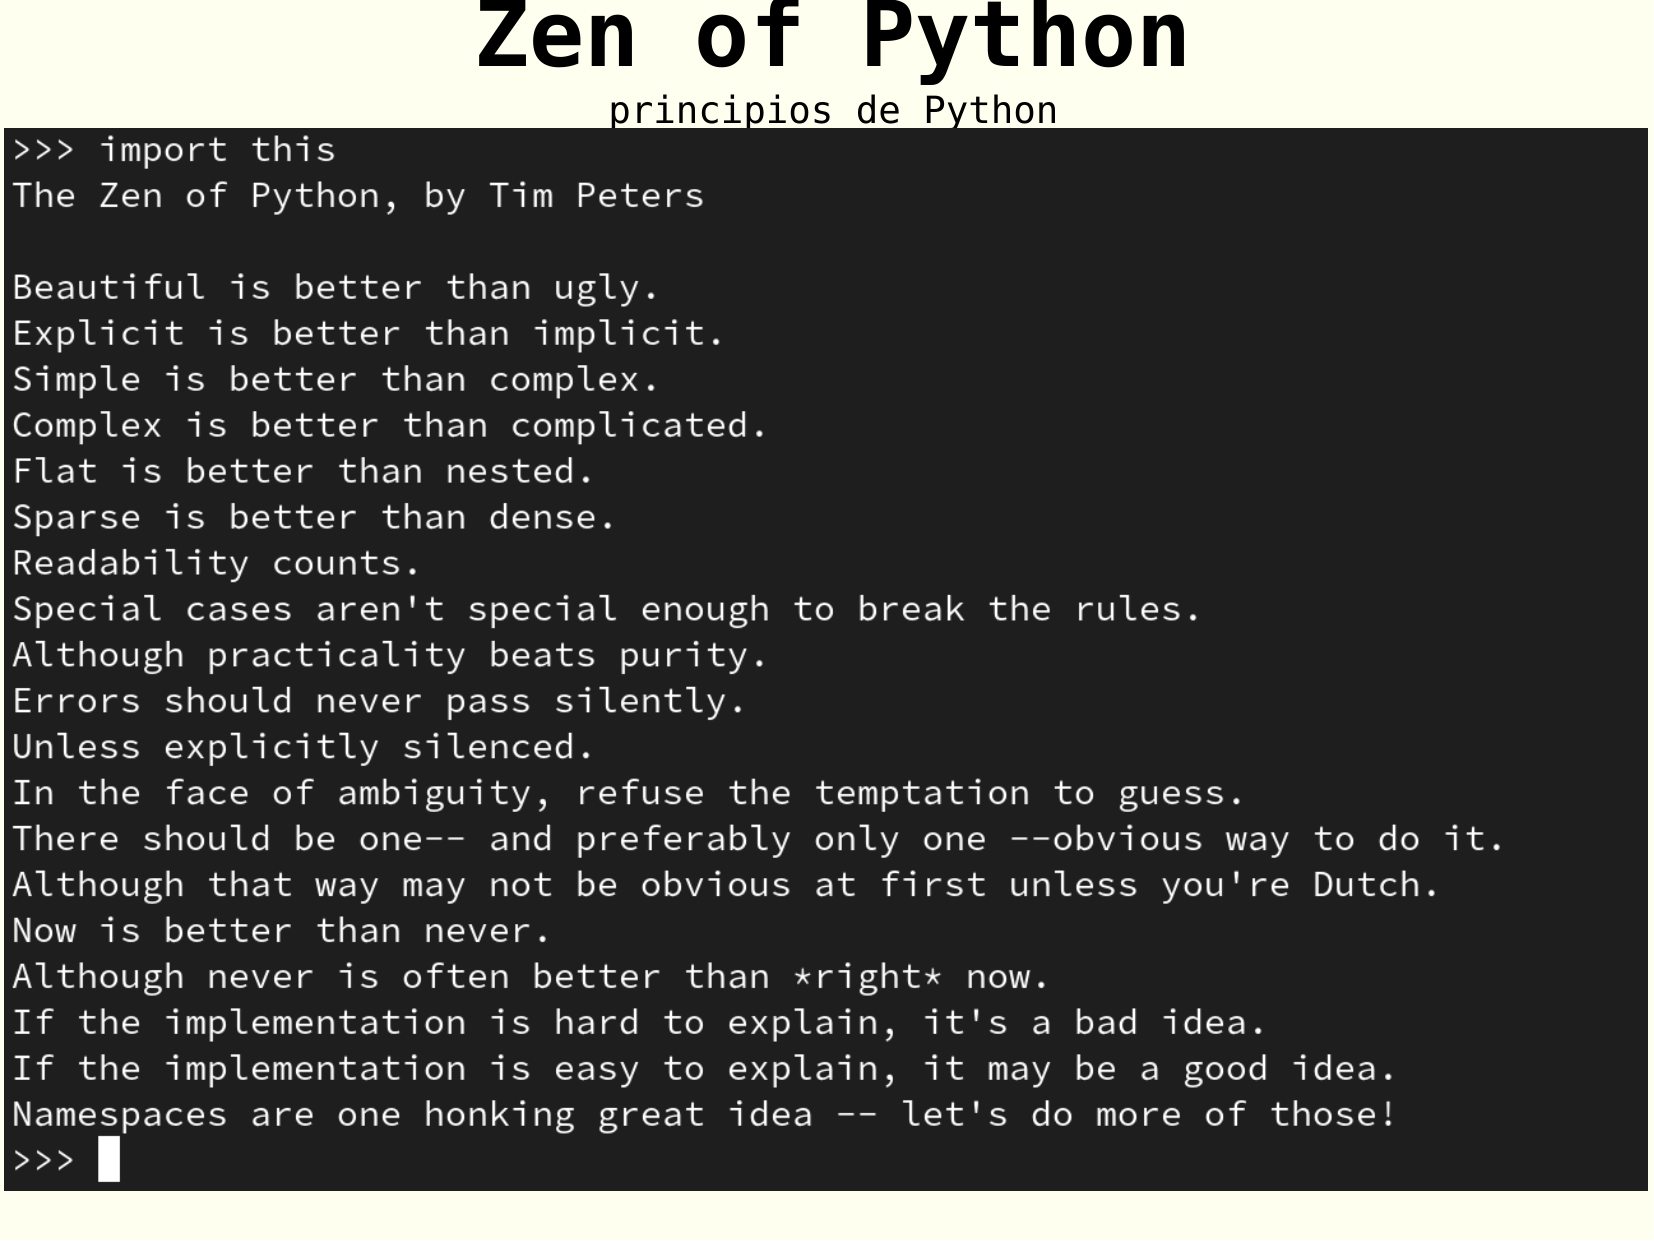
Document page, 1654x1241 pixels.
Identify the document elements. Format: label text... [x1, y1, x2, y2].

picture [4, 128, 1648, 1191]
title Zen of Python principios de Python [89, 0, 1578, 128]
